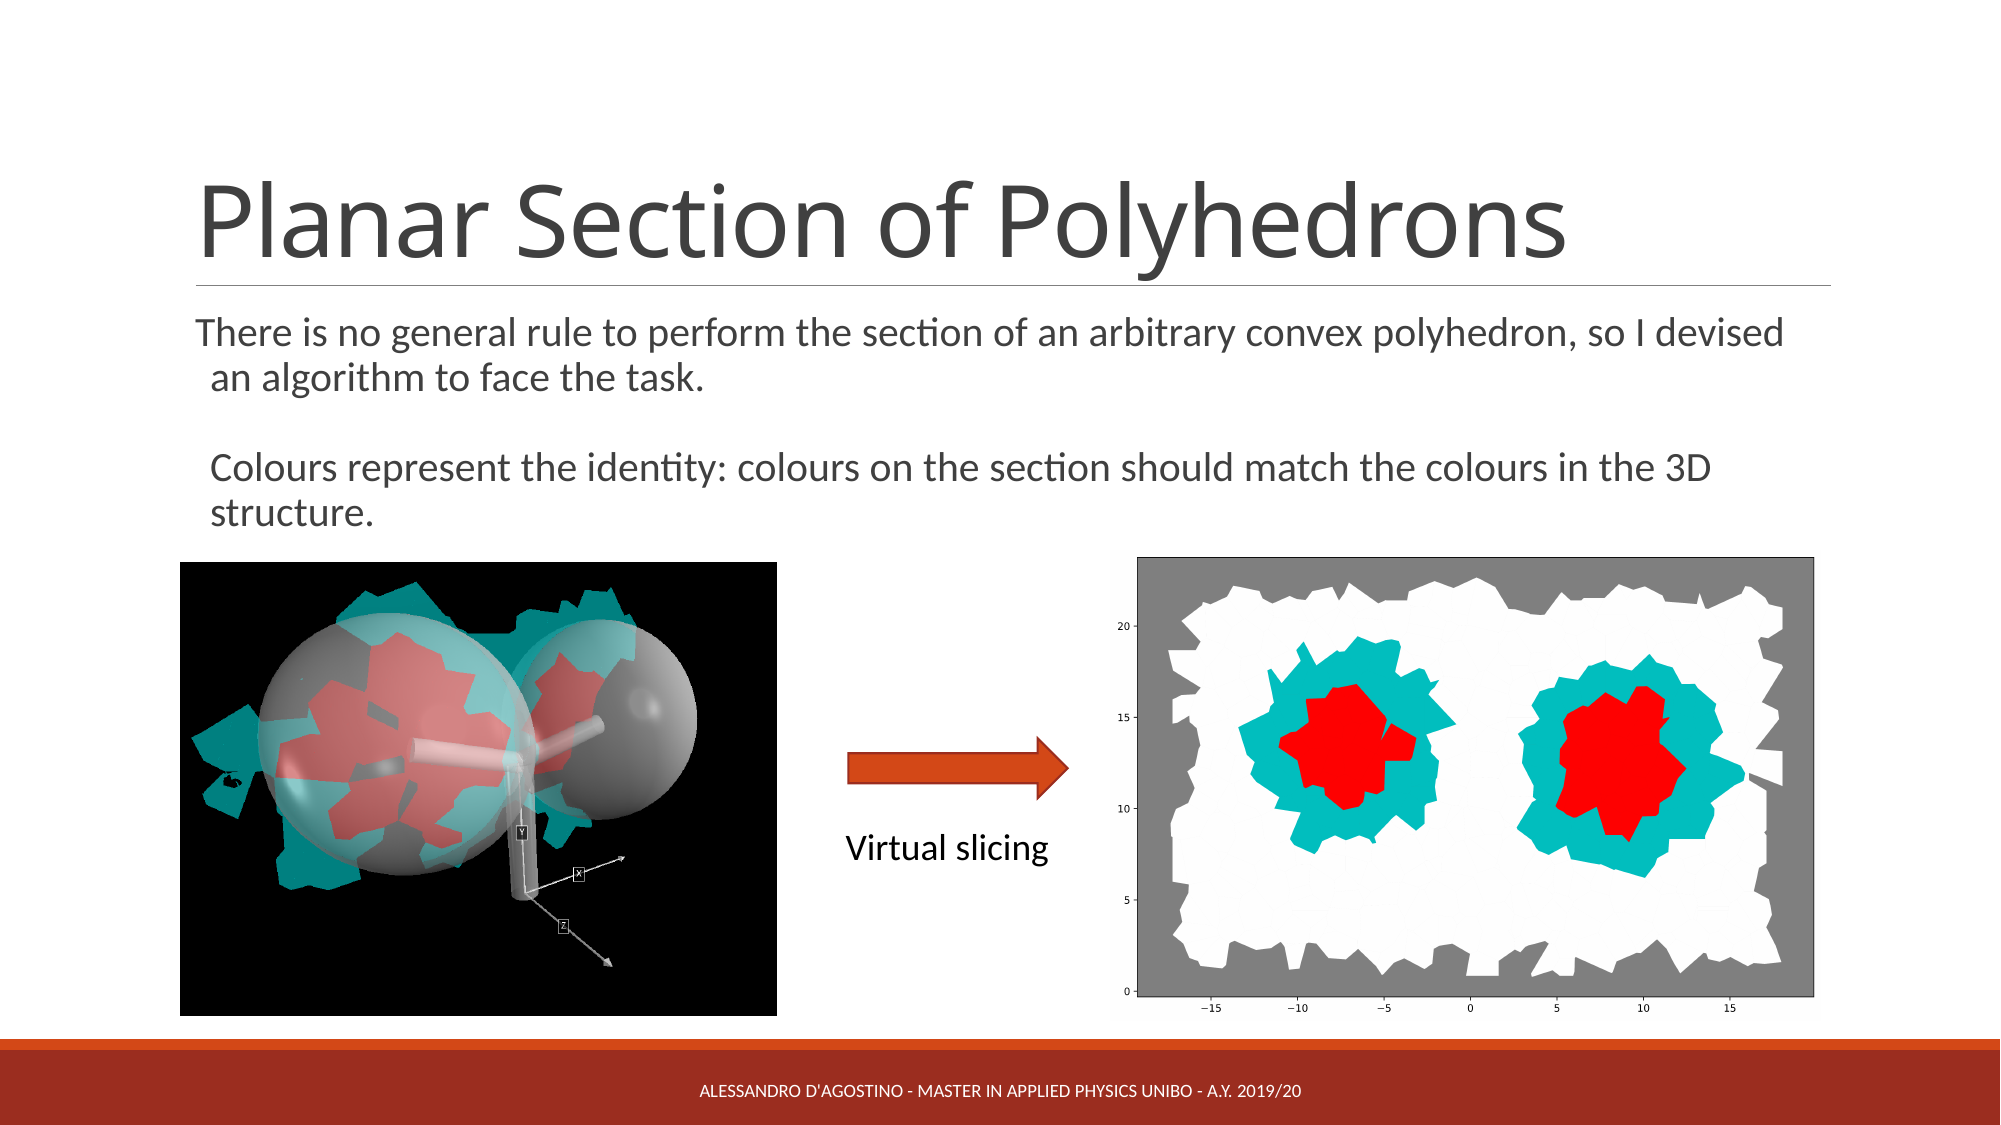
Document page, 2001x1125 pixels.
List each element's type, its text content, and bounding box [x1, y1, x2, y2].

text_box Alessandro d'Agostino - Master in Applied Physics UniBo - a.y. 2019/20 [604, 1059, 1396, 1120]
picture [1110, 550, 1821, 1021]
picture [180, 562, 777, 1016]
text_box Virtual slicing [830, 815, 1068, 876]
title Planar Section of Polyhedrons [180, 47, 1831, 286]
text_box [848, 738, 1068, 799]
list There is no general rule to perform the section of an arbitrary convex polyhedron, so I devised an algorithm to face the task. Colours represent the identity: colours on the section should match the colours in the 3D structure. [180, 302, 1831, 563]
